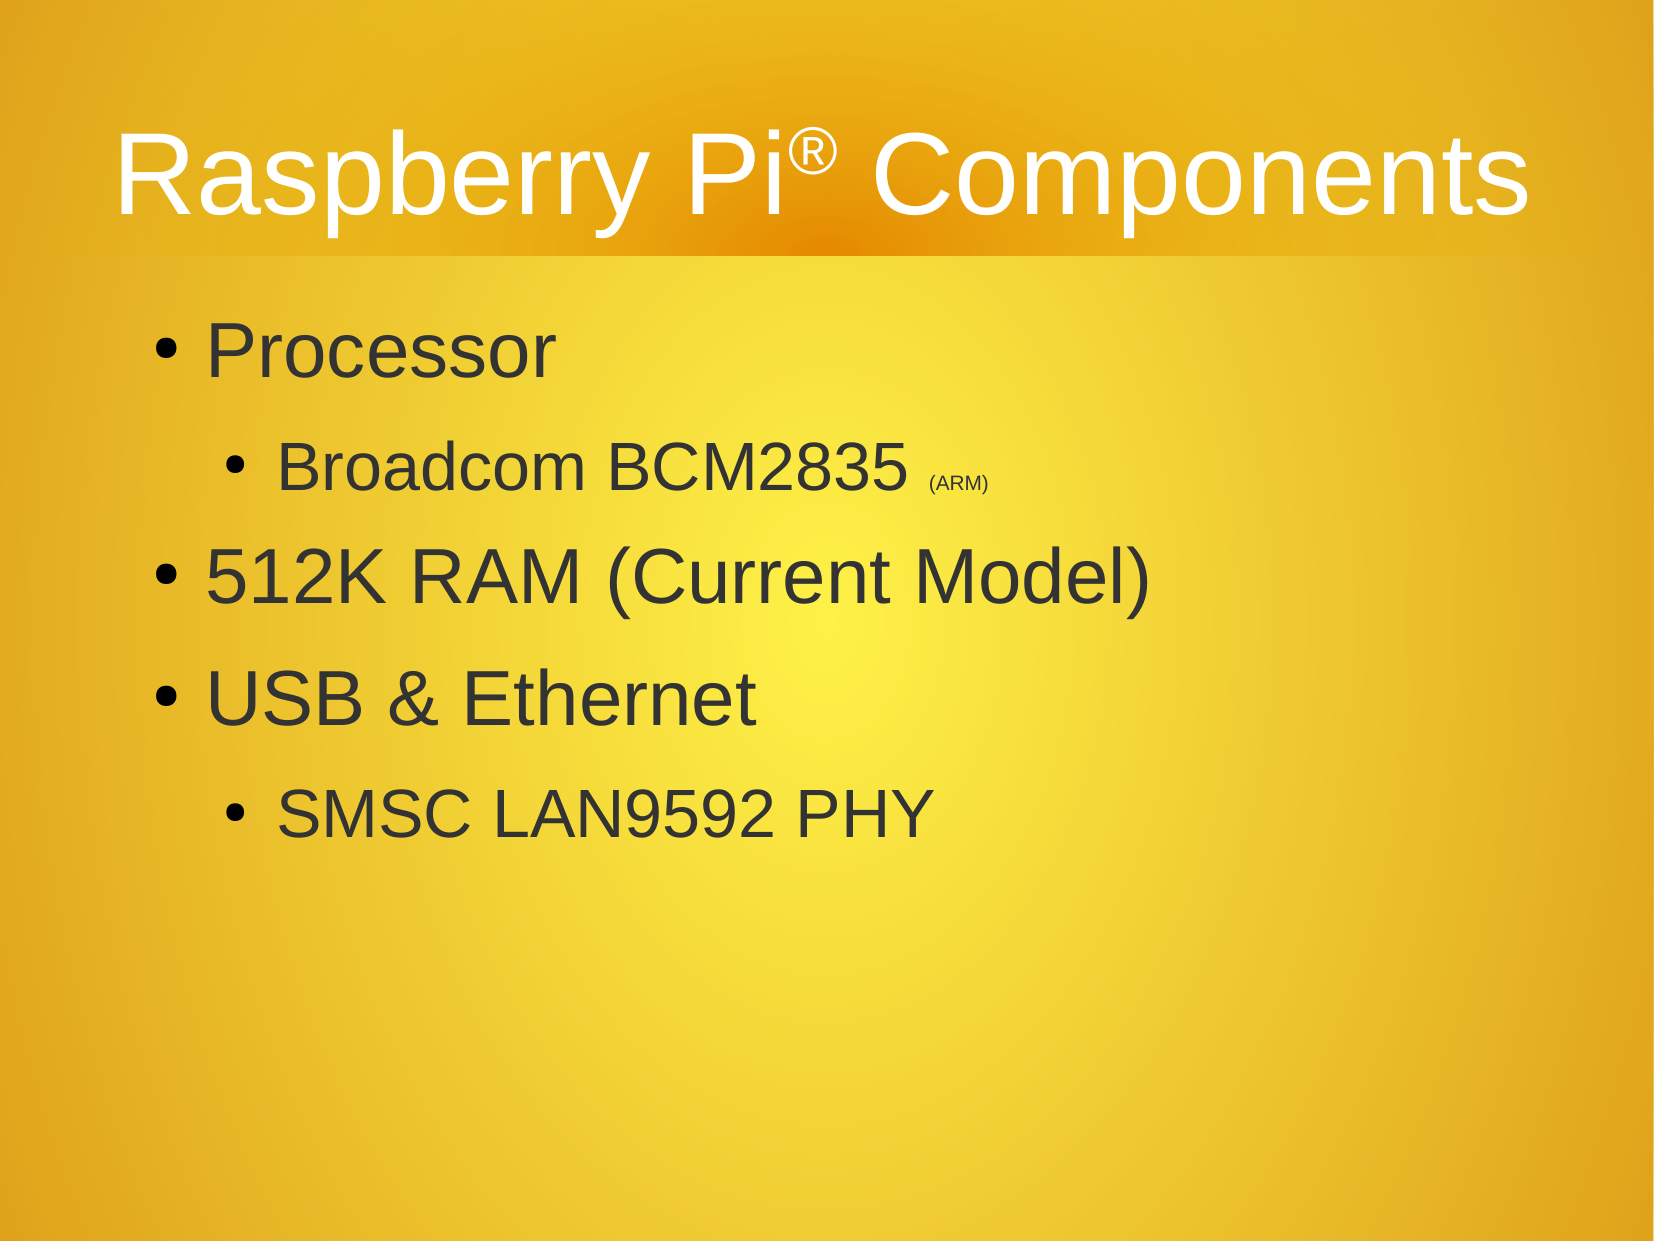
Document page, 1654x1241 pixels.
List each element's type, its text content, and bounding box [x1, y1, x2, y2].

list Processor Broadcom BCM2835 (ARM) 512K RAM (Current Model) USB & Ethernet SMSC LAN9592 PHY [134, 306, 1519, 1027]
title Raspberry Pi® Components [78, 70, 1567, 278]
